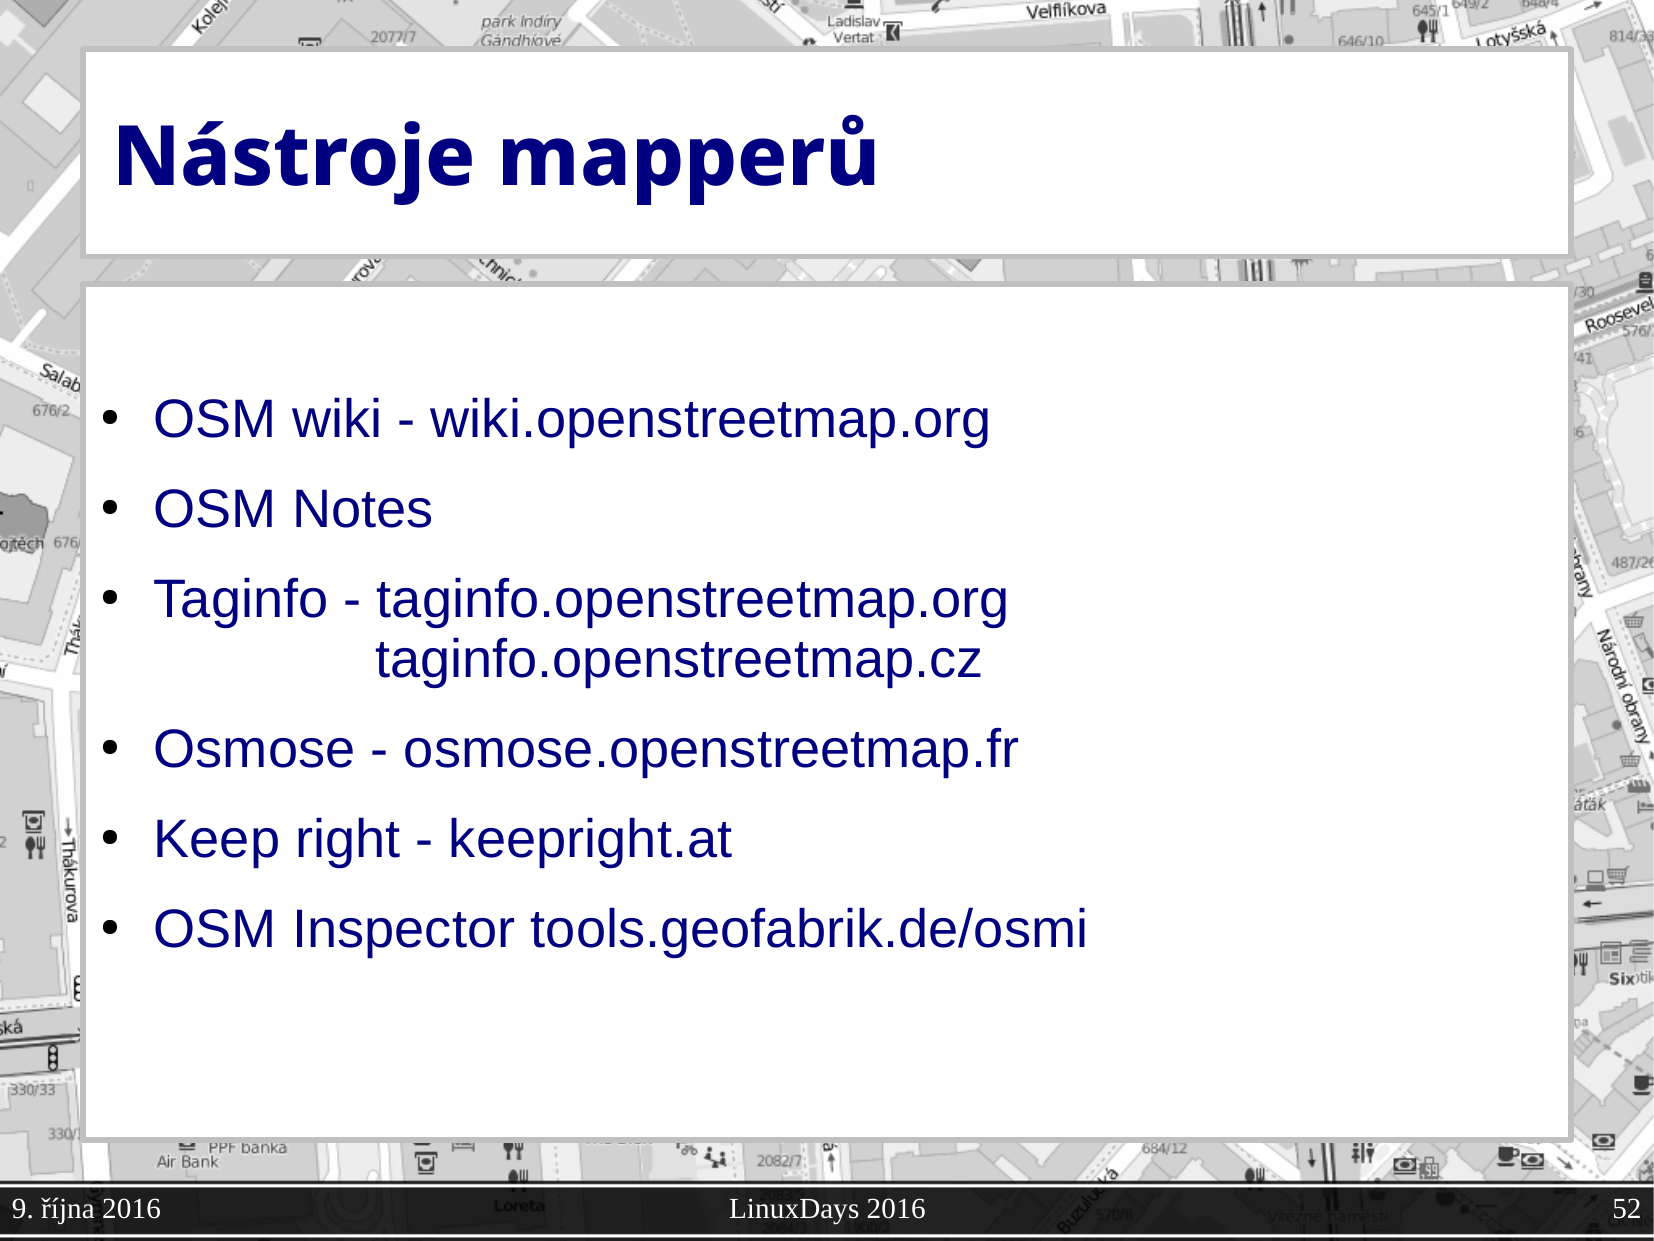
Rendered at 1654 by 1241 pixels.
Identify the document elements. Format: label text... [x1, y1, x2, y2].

list OSM wiki - wiki.openstreetmap.org OSM Notes Taginfo - taginfo.openstreetmap.org taginfo.openstreetmap.cz Osmose - osmose.openstreetmap.fr Keep right - keepright.at OSM Inspector tools.geofabrik.de/osmi [82, 284, 1571, 1140]
title Nástroje mapperů [82, 49, 1571, 257]
picture [0, 0, 1654, 1241]
